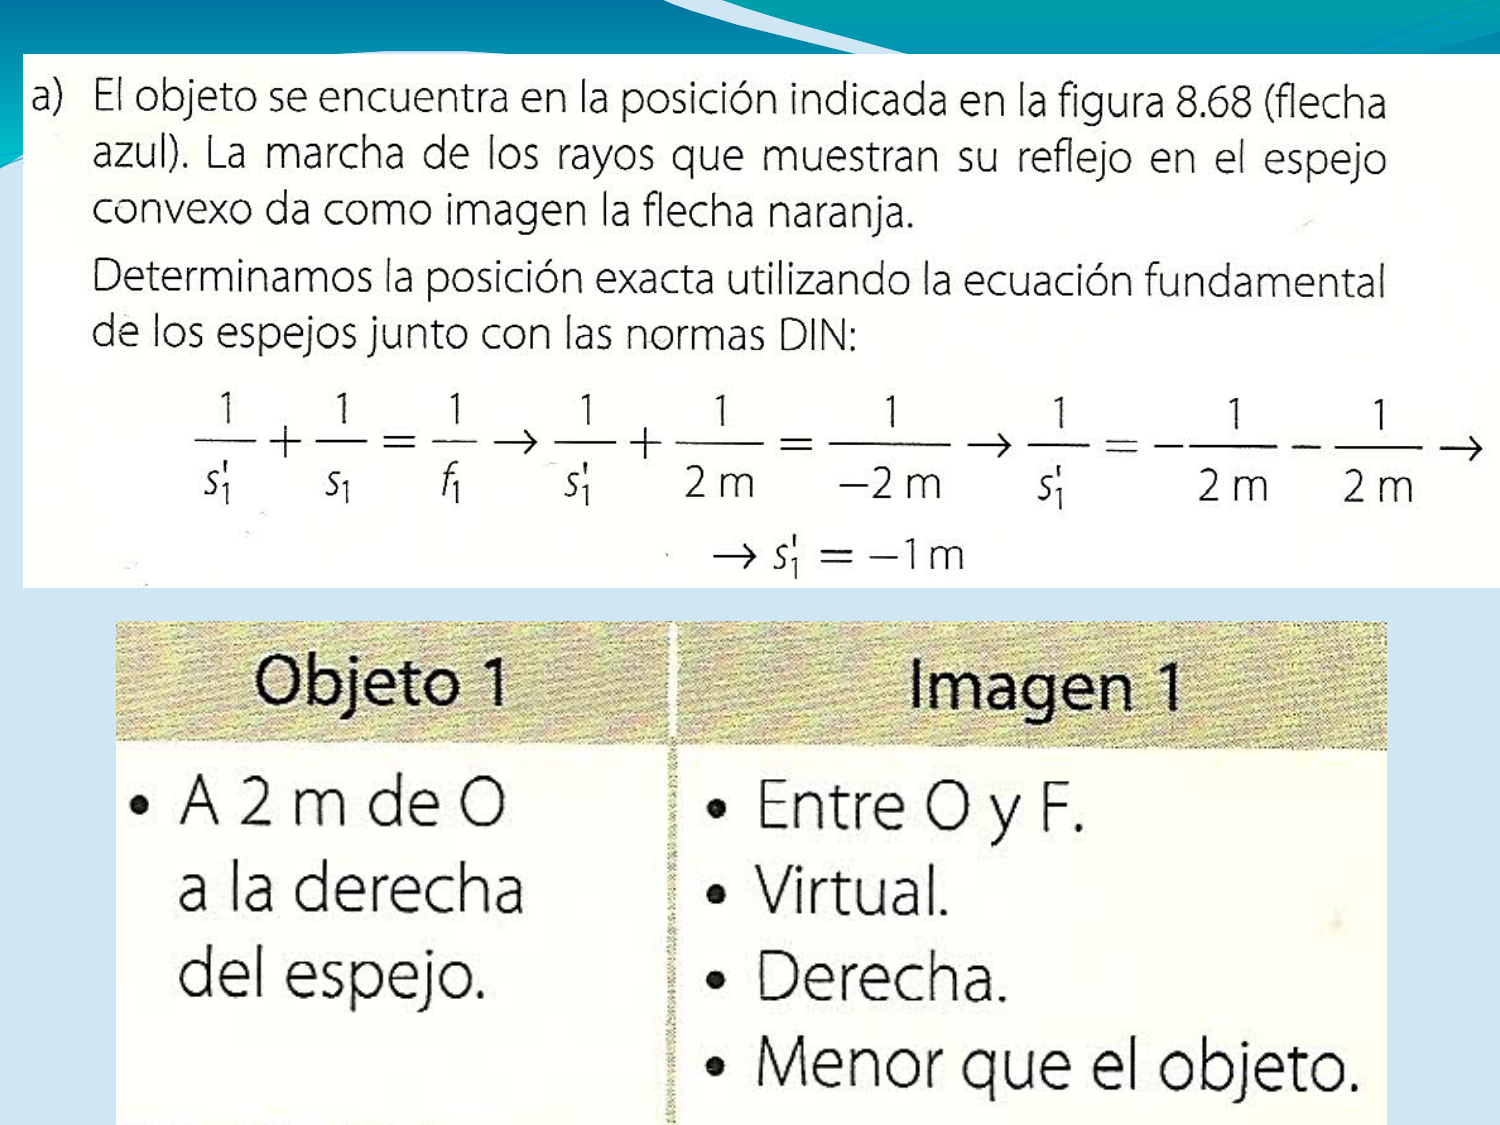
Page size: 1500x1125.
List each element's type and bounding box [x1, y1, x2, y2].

picture [116, 621, 1387, 1125]
picture [23, 53, 1500, 588]
